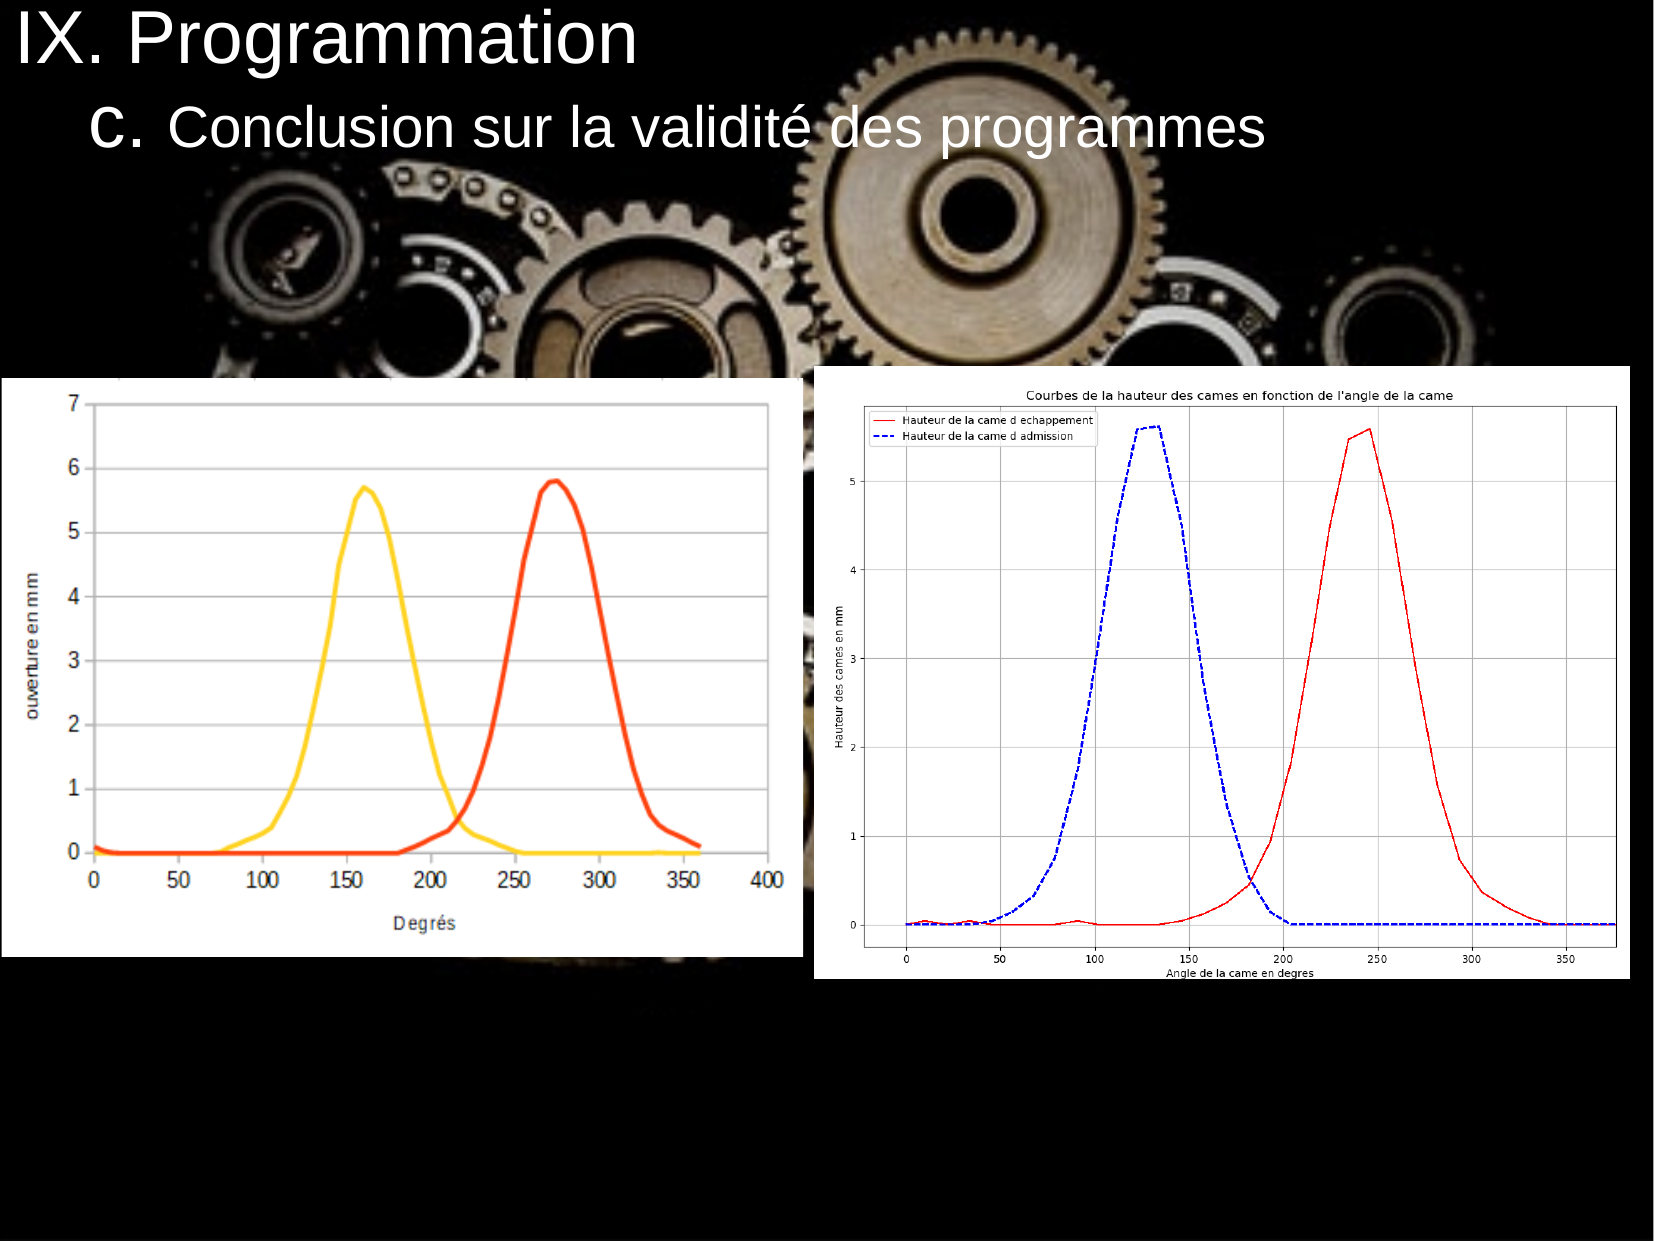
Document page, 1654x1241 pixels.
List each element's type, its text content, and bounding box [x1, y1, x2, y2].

text_box IX. Programmation c. Conclusion sur la validité des programmes [0, 0, 1583, 236]
picture [0, 0, 1654, 1241]
